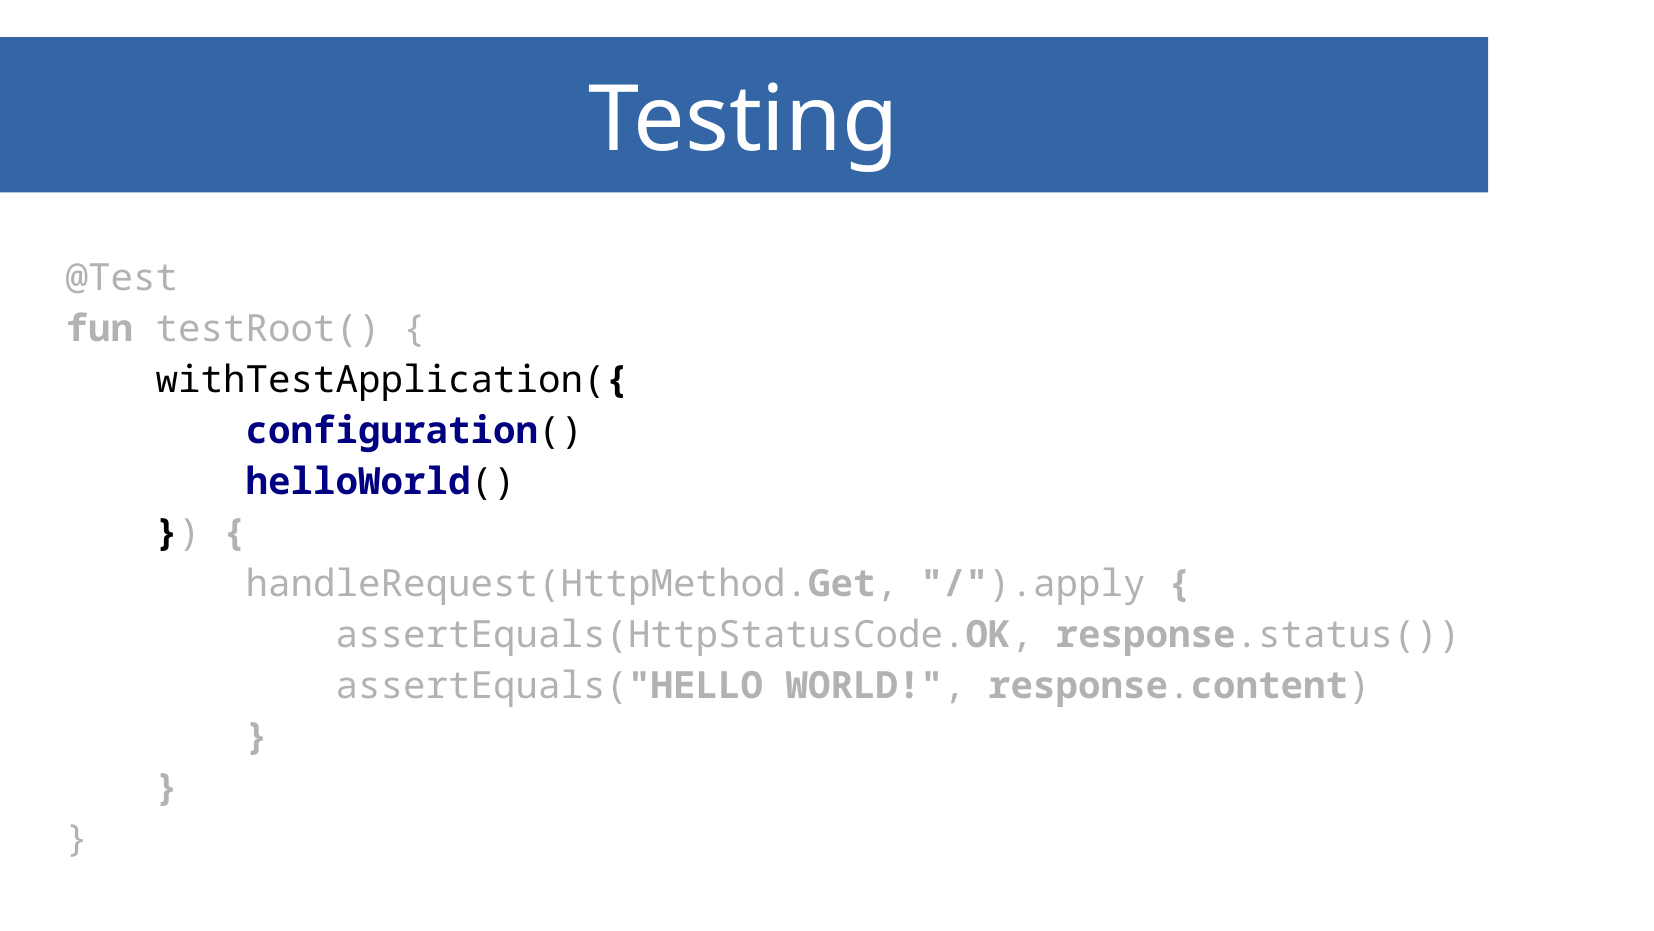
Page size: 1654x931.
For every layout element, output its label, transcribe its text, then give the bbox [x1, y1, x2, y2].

text_box @Test fun testRoot() { withTestApplication({ configuration() helloWorld() }) { handleRequest(HttpMethod.Get, "/").apply { assertEquals(HttpStatusCode.OK, response.status()) assertEquals("HELLO WORLD!", response.content) } } } [50, 242, 1476, 798]
title Testing [0, 37, 1489, 193]
